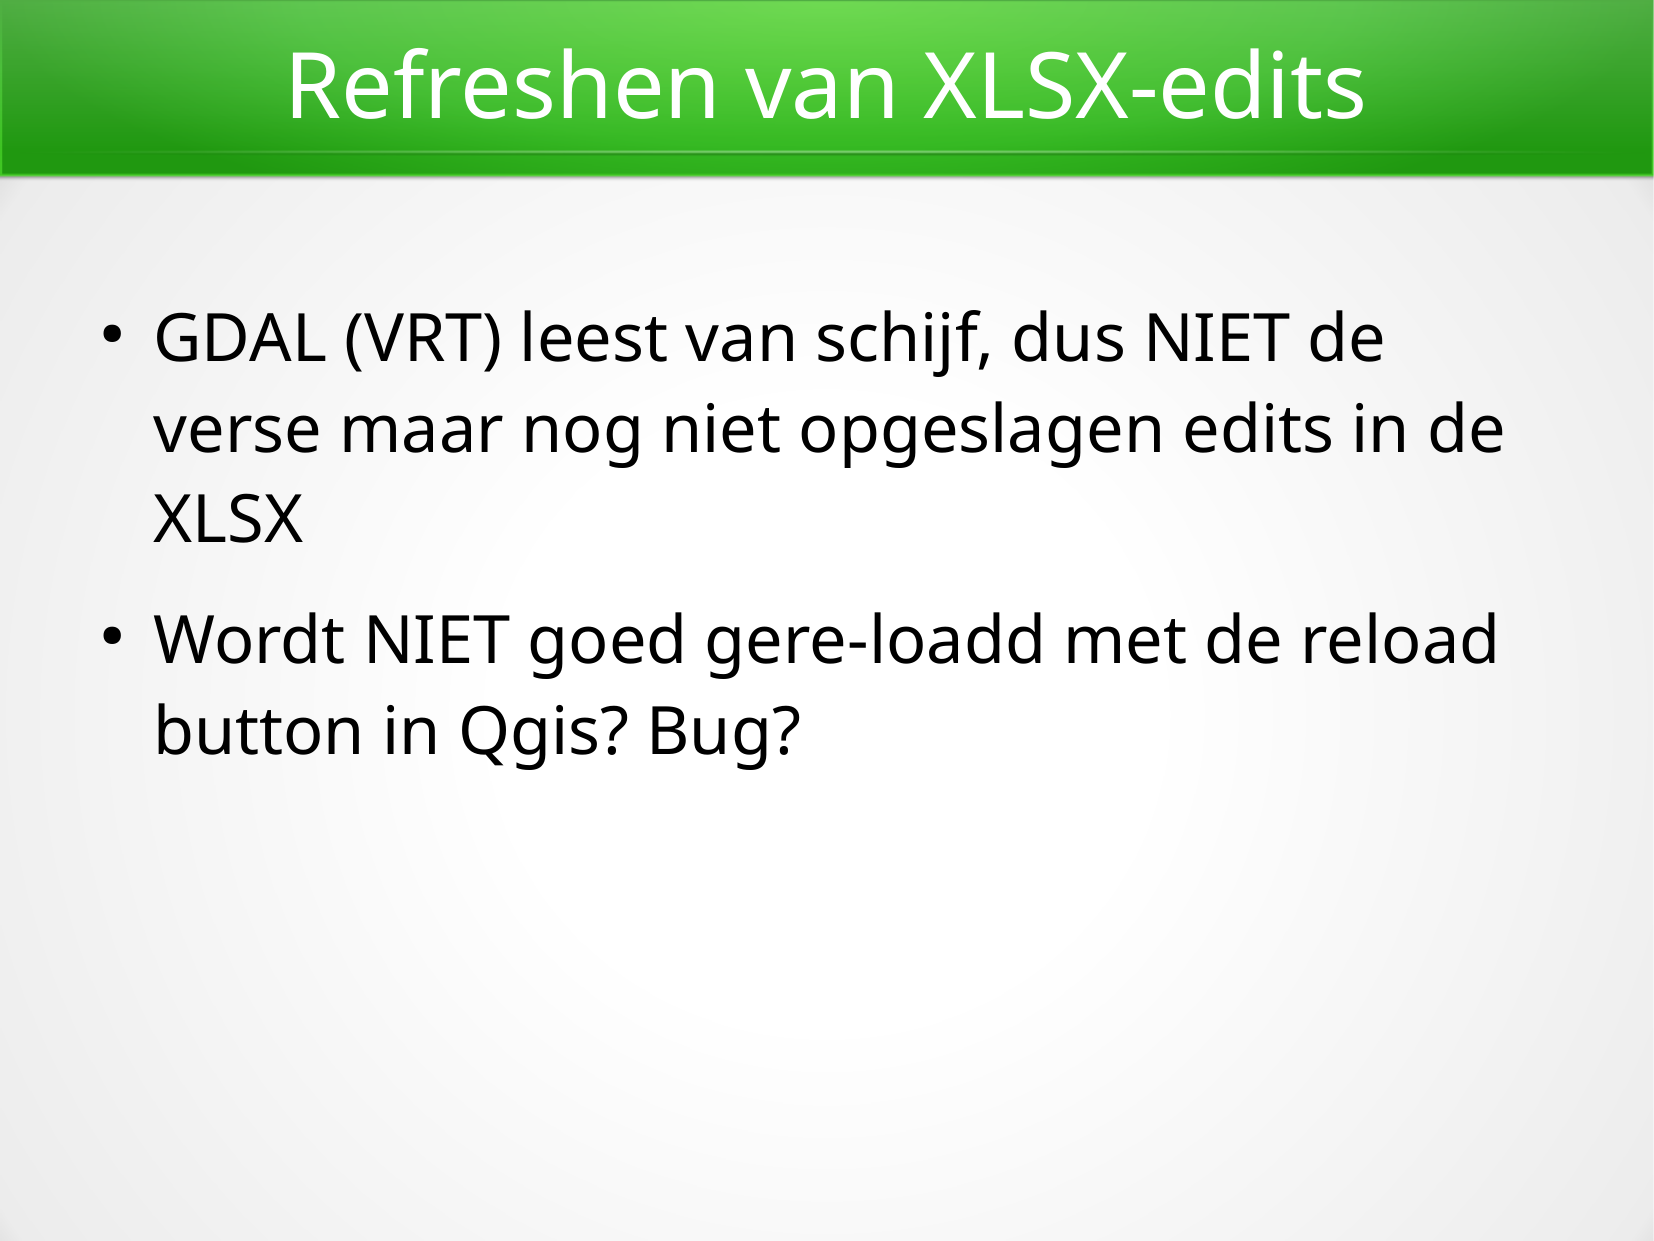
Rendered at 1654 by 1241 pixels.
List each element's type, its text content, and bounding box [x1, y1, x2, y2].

picture [0, 0, 1654, 1241]
title Refreshen van XLSX-edits [82, 11, 1571, 154]
list GDAL (VRT) leest van schijf, dus NIET de verse maar nog niet opgeslagen edits in de XLSX Wordt NIET goed gere-loadd met de reload button in Qgis? Bug? [82, 290, 1571, 1010]
